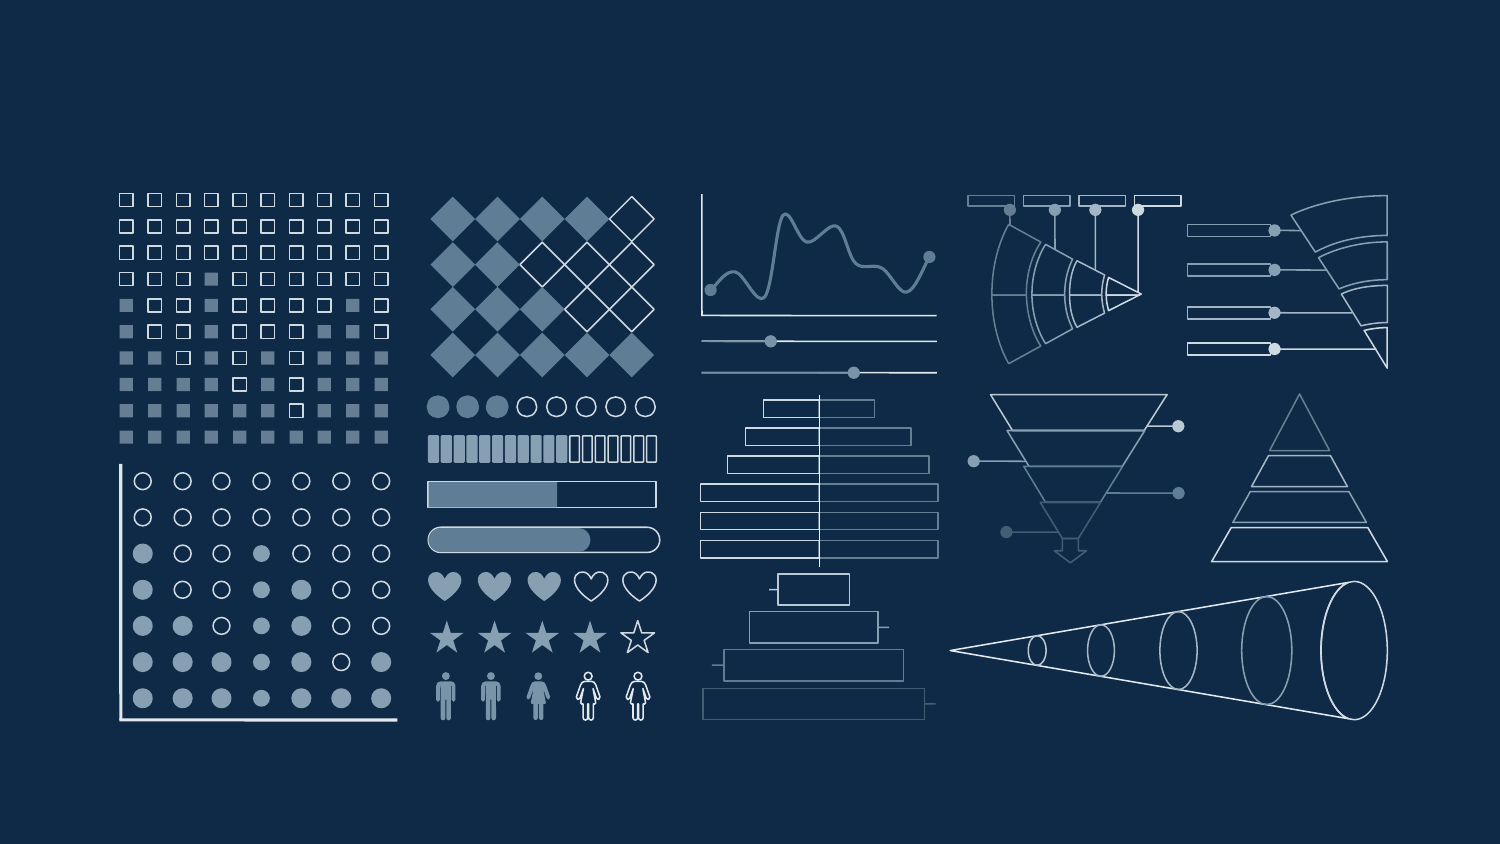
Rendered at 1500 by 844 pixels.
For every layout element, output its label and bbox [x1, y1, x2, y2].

text_box [346, 298, 360, 312]
text_box [134, 689, 152, 707]
text_box [477, 620, 512, 653]
text_box [332, 689, 350, 707]
text_box [119, 298, 133, 312]
text_box [428, 482, 558, 508]
text_box [261, 404, 275, 418]
text_box [346, 404, 360, 418]
text_box [544, 435, 554, 463]
text_box [346, 325, 360, 339]
text_box [374, 404, 388, 418]
text_box [119, 404, 133, 418]
text_box [556, 435, 567, 463]
text_box [505, 435, 516, 463]
text_box [292, 653, 310, 671]
text_box [176, 430, 190, 444]
text_box [261, 351, 275, 365]
text_box [119, 377, 133, 392]
text_box [119, 351, 133, 365]
text_box [204, 325, 218, 339]
text_box [428, 435, 439, 463]
text_box [477, 572, 512, 602]
text_box [134, 617, 152, 635]
text_box [454, 435, 464, 463]
text_box [134, 581, 152, 599]
text_box [213, 689, 230, 707]
text_box [457, 396, 478, 417]
text_box [374, 430, 388, 444]
text_box [487, 396, 508, 417]
text_box [317, 377, 331, 392]
text_box [436, 672, 456, 721]
text_box [252, 617, 270, 635]
text_box [527, 572, 561, 602]
text_box [213, 653, 230, 671]
text_box [134, 545, 152, 562]
text_box [148, 430, 162, 444]
text_box [428, 396, 448, 417]
text_box [252, 689, 270, 707]
text_box [492, 435, 503, 463]
text_box [346, 430, 360, 444]
text_box [204, 351, 218, 365]
text_box [441, 435, 452, 463]
text_box [374, 377, 388, 392]
text_box [119, 325, 133, 339]
text_box [481, 672, 501, 721]
text_box [148, 404, 162, 418]
text_box [174, 617, 192, 635]
text_box [317, 325, 331, 339]
text_box [204, 377, 218, 392]
text_box [374, 351, 388, 365]
text_box [176, 404, 190, 418]
text_box [346, 377, 360, 392]
text_box [204, 404, 218, 418]
text_box [174, 689, 192, 707]
text_box [531, 435, 541, 463]
text_box [252, 581, 270, 599]
text_box [174, 653, 192, 671]
text_box [372, 653, 390, 671]
text_box [317, 351, 331, 365]
text_box [252, 653, 270, 671]
text_box [148, 351, 162, 365]
text_box [204, 298, 218, 312]
text_box [573, 620, 607, 653]
text_box [428, 572, 462, 602]
text_box [119, 430, 133, 444]
text_box [233, 404, 247, 418]
text_box [346, 351, 360, 365]
text_box [292, 581, 310, 599]
text_box [467, 435, 477, 463]
text_box [430, 196, 655, 378]
text_box [317, 430, 331, 444]
text_box [480, 435, 490, 463]
text_box [525, 620, 560, 653]
text_box [252, 545, 270, 562]
text_box [372, 689, 390, 707]
text_box [292, 617, 310, 635]
text_box [176, 377, 190, 392]
text_box [261, 377, 275, 392]
text_box [317, 404, 331, 418]
text_box [233, 430, 247, 444]
text_box [428, 528, 591, 552]
text_box [292, 689, 310, 707]
text_box [204, 430, 218, 444]
text_box [148, 377, 162, 392]
text_box [134, 653, 152, 671]
text_box [289, 430, 303, 444]
text_box [261, 430, 275, 444]
text_box [204, 272, 218, 286]
text_box [518, 435, 529, 463]
text_box [429, 620, 464, 653]
text_box [526, 672, 551, 721]
